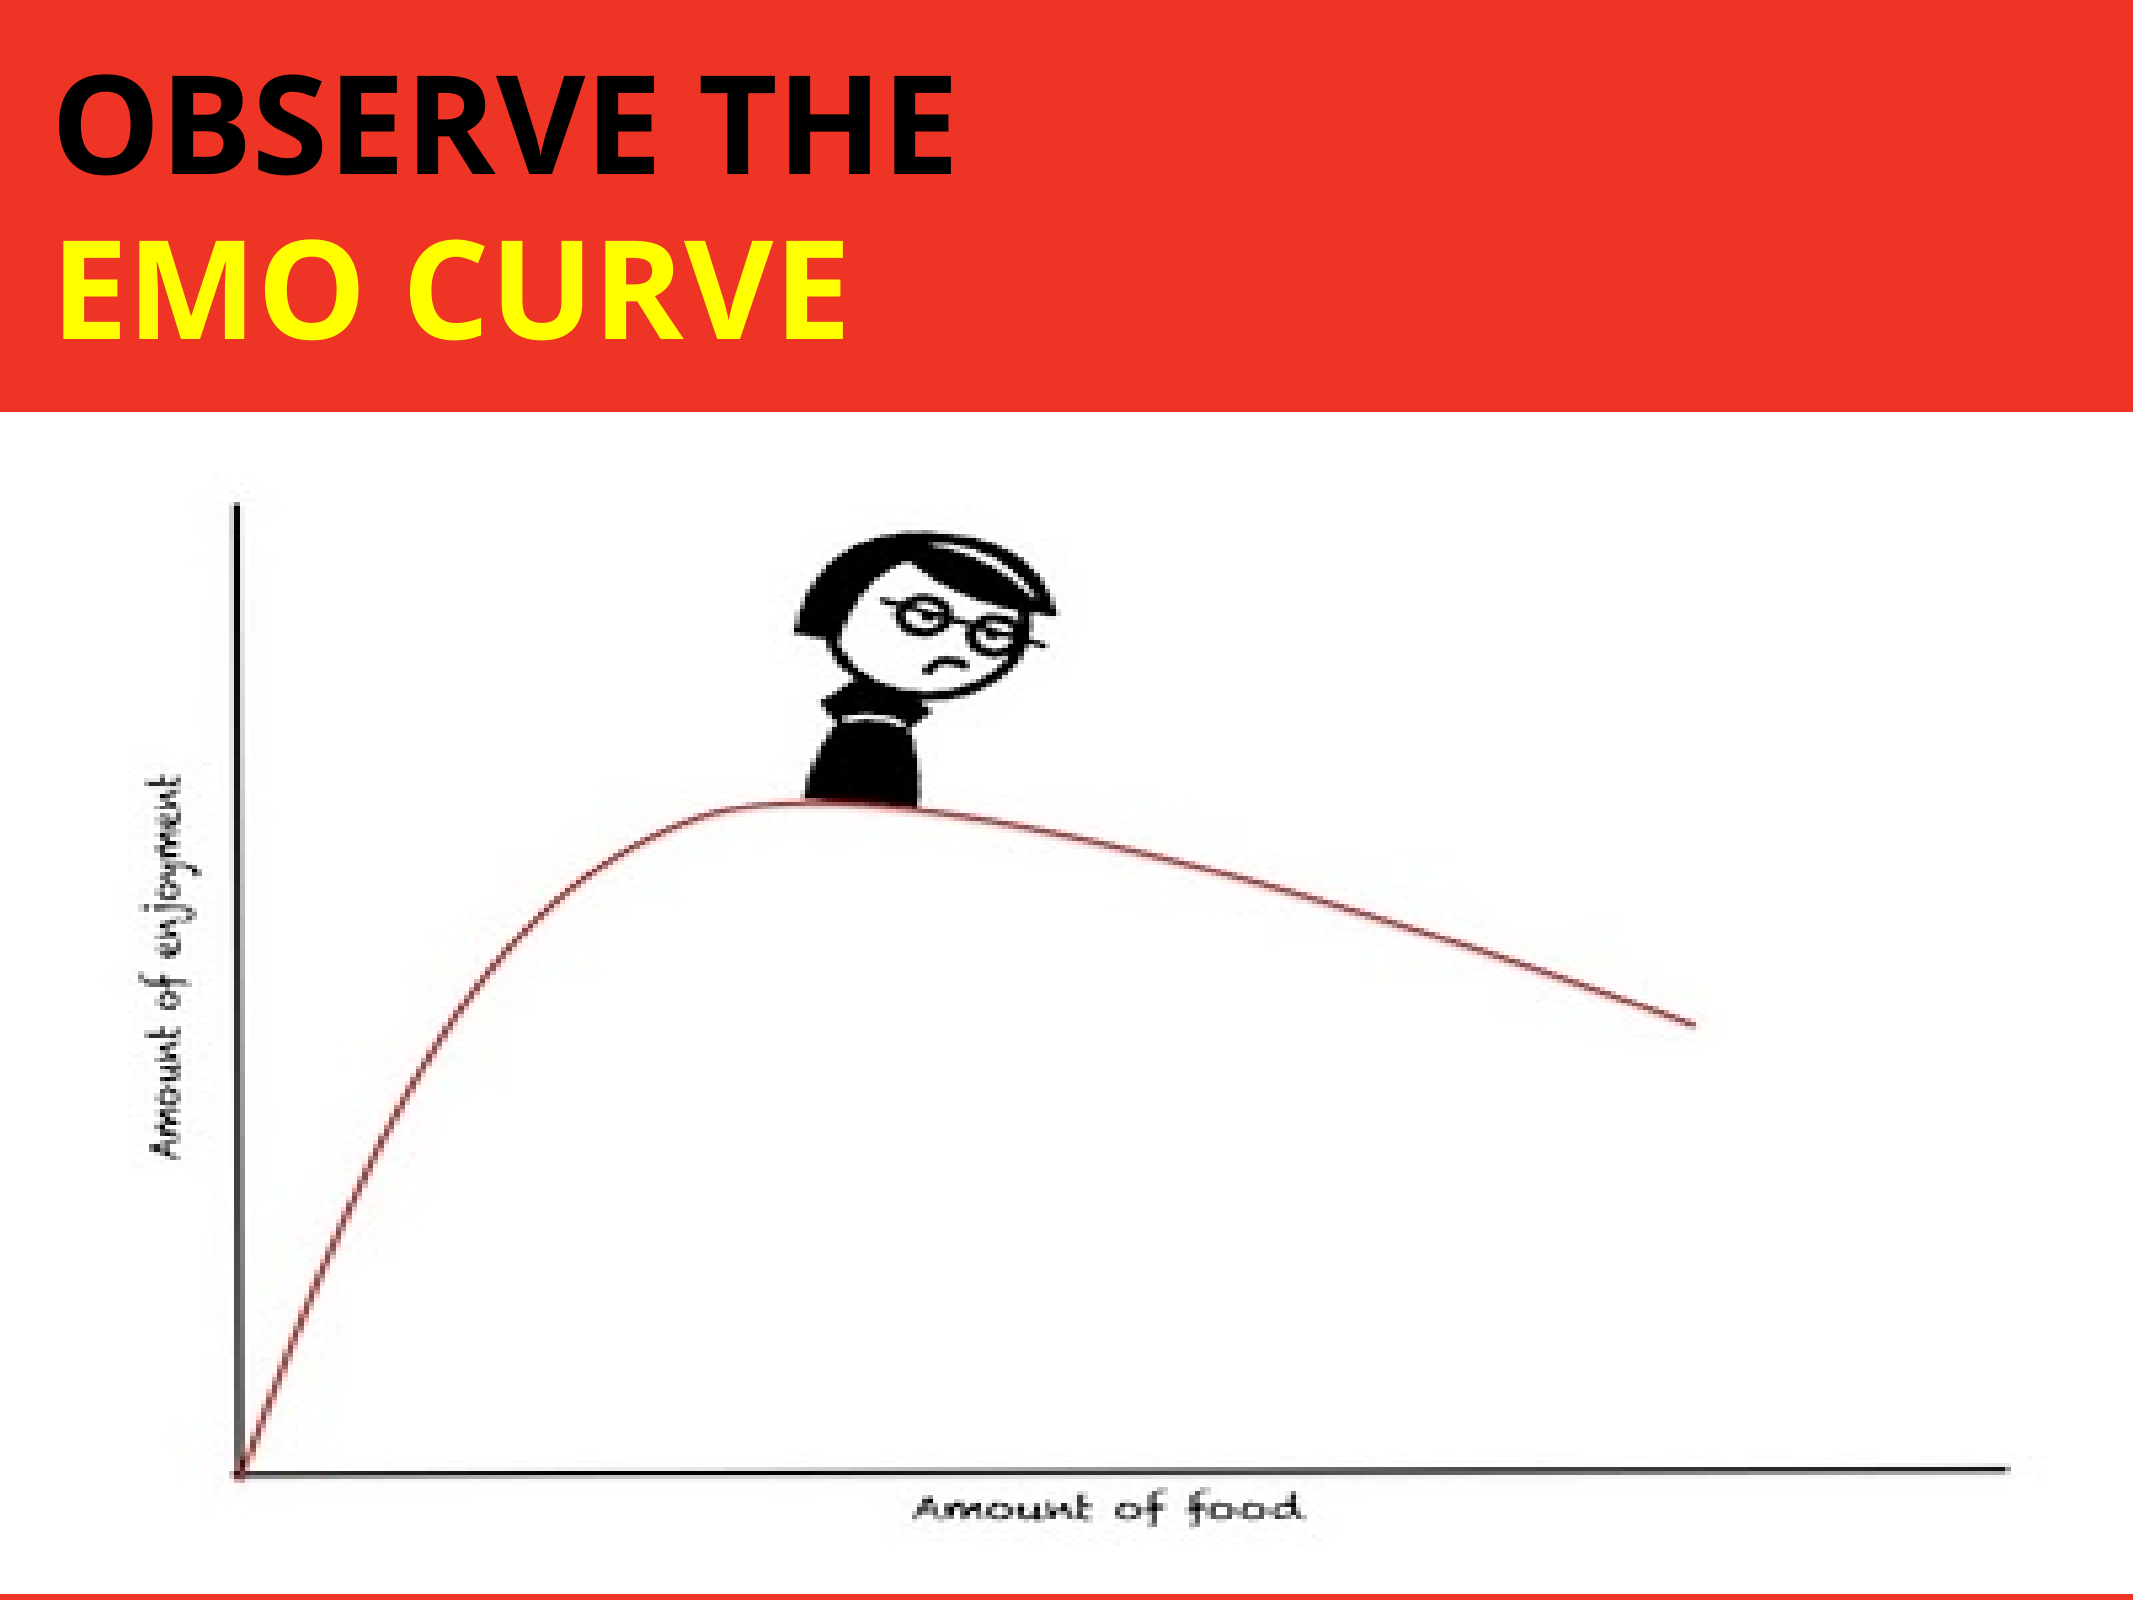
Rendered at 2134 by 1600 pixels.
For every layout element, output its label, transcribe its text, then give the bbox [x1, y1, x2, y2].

text_box OBSERVE THE EMO CURVE [41, 37, 2134, 412]
picture [0, 412, 2134, 1594]
